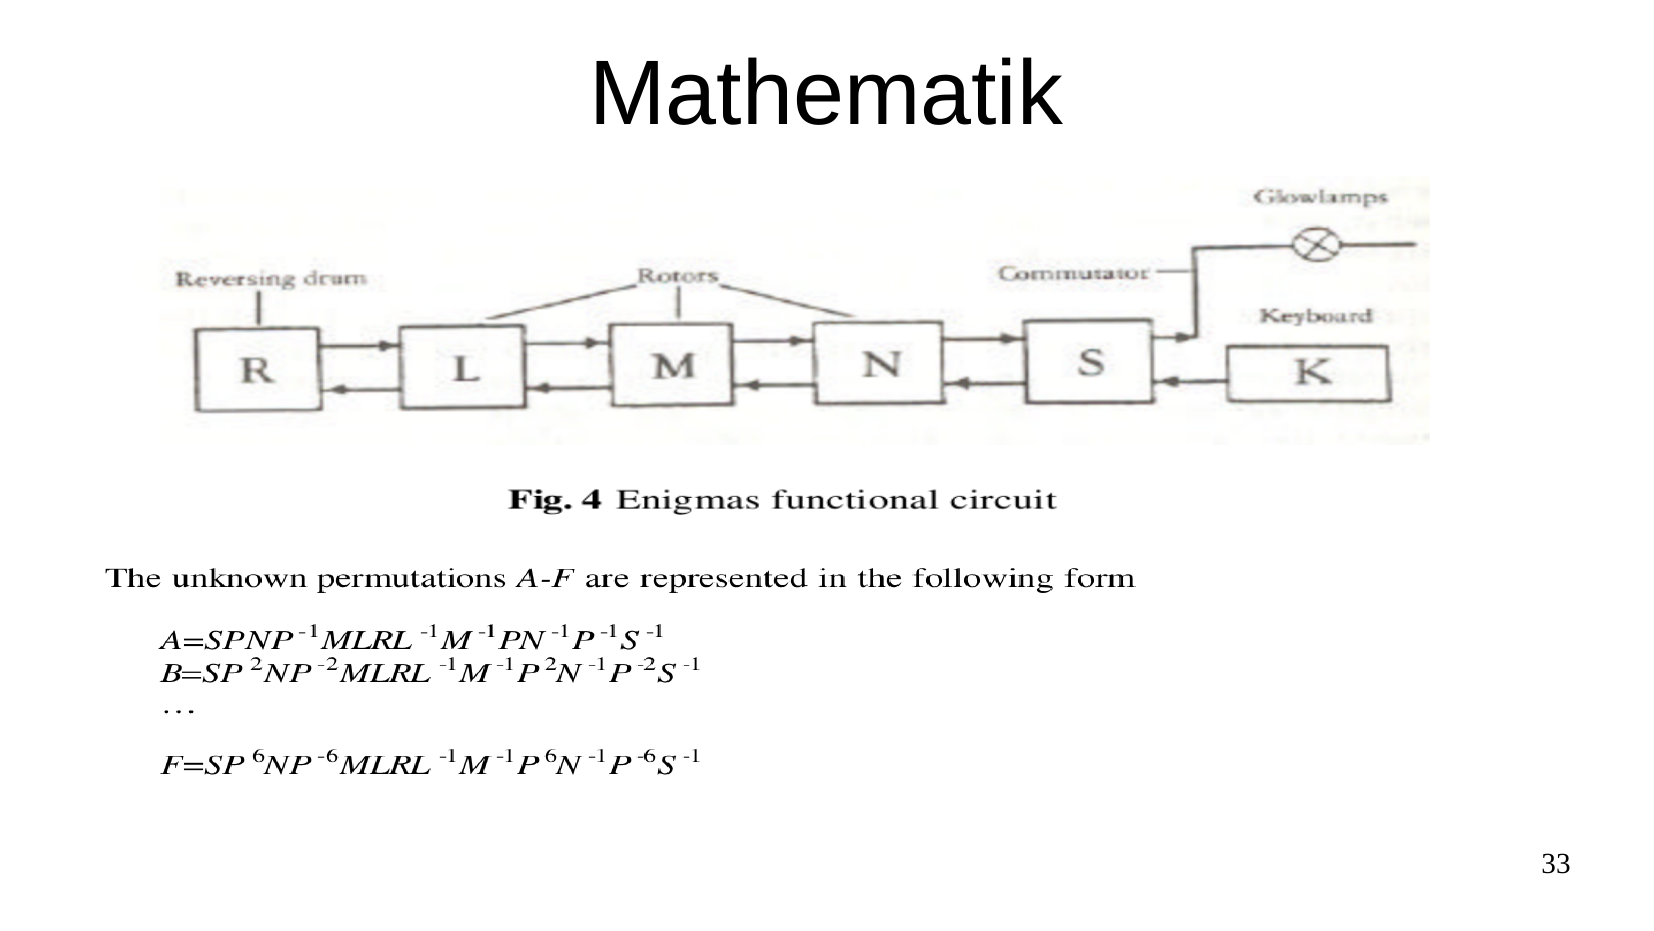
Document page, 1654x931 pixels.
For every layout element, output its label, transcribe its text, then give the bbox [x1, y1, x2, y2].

title Mathematik [82, 37, 1571, 148]
picture [32, 537, 1182, 827]
picture [121, 176, 1477, 532]
